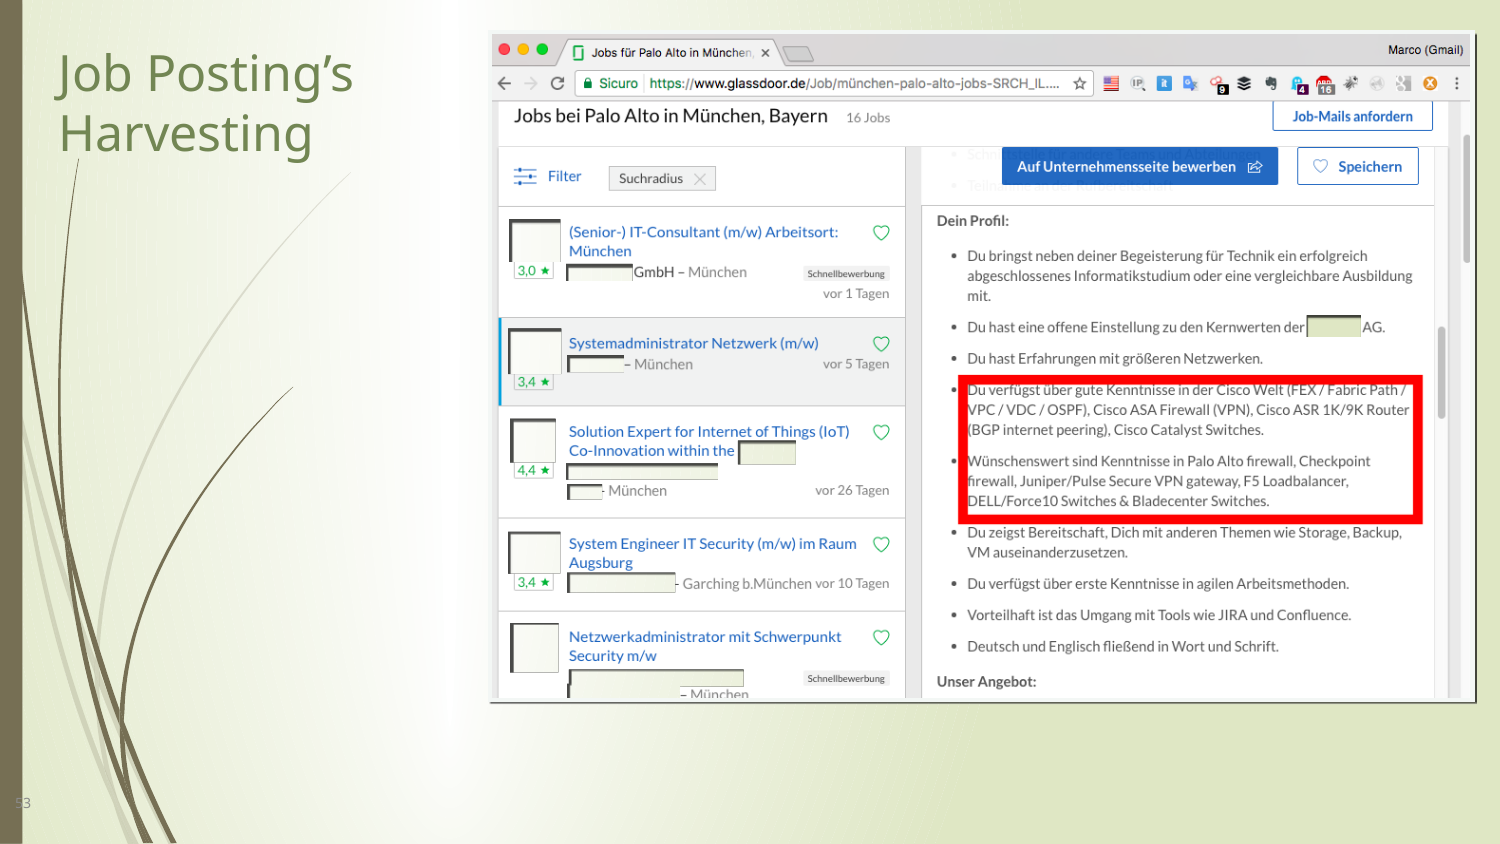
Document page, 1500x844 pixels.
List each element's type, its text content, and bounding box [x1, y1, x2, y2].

picture [491, 33, 1471, 698]
footer <number> [0, 782, 475, 828]
title Job Posting’s Harvesting [43, 33, 488, 609]
